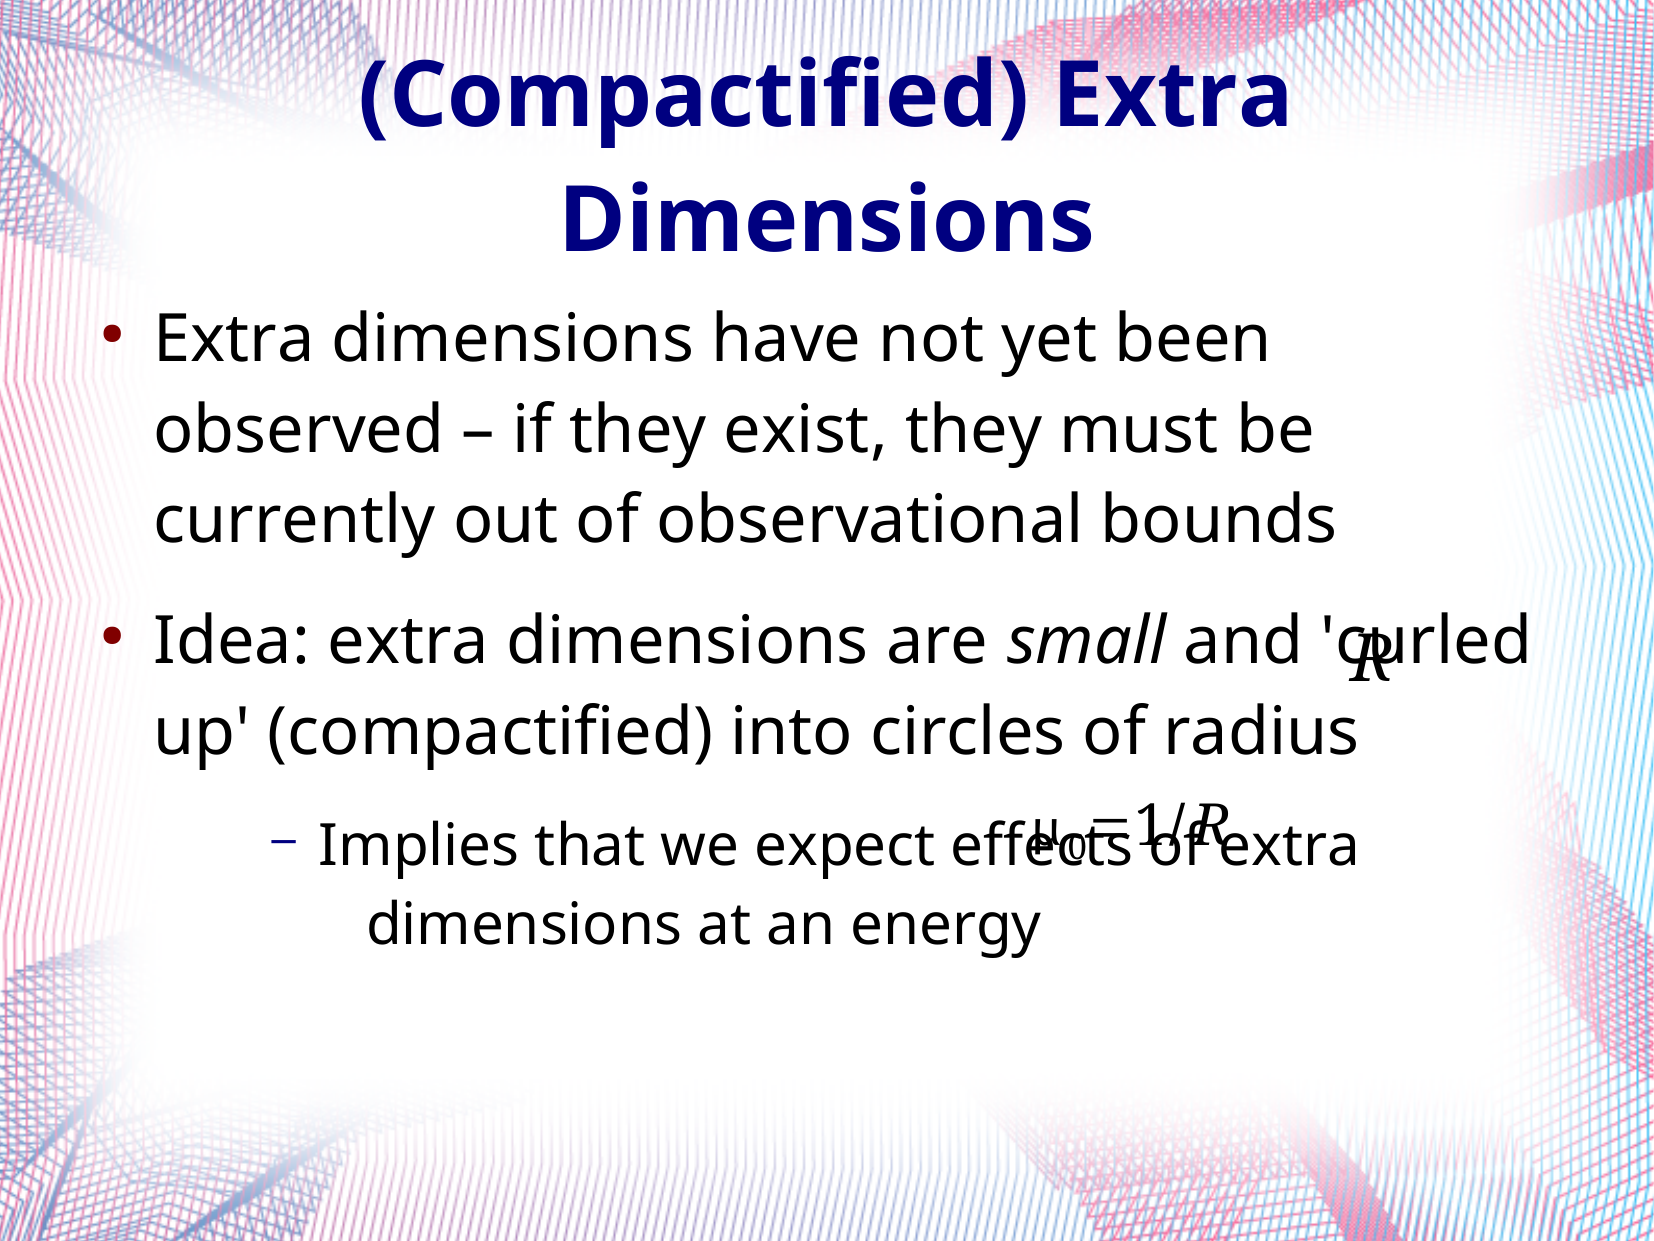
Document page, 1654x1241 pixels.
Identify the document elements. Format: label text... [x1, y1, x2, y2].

title (Compactified) Extra Dimensions [82, 49, 1571, 257]
chart [1025, 793, 1235, 871]
picture [0, 0, 1654, 1241]
list Extra dimensions have not yet been observed – if they exist, they must be currently out of observational bounds Idea: extra dimensions are small and 'curled up' (compactified) into circles of radius Implies that we expect effects of extra dimensions at an energy [82, 290, 1571, 1094]
chart [1341, 621, 1399, 702]
